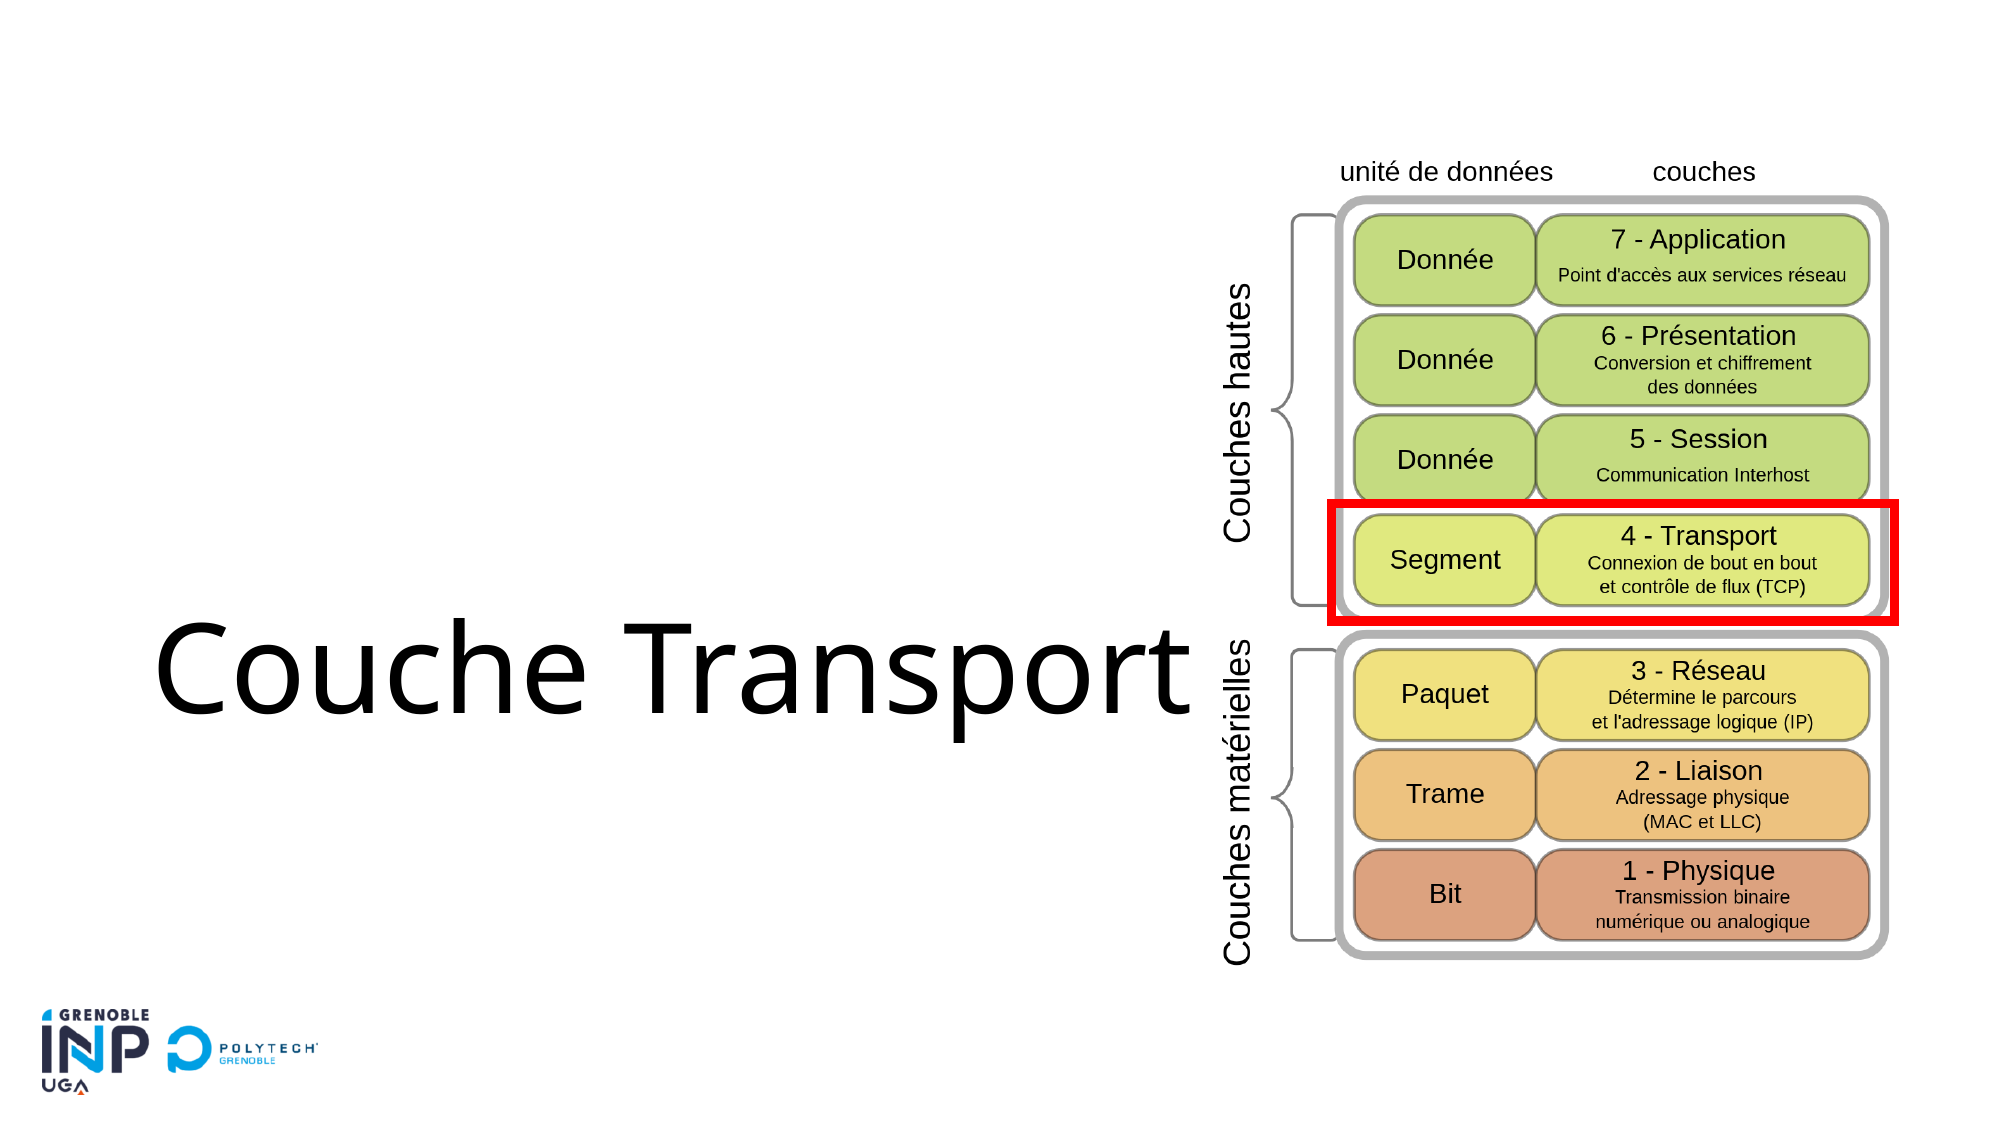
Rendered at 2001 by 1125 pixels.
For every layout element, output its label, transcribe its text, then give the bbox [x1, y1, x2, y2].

title Couche Transport [136, 280, 1207, 749]
picture [1207, 151, 1928, 999]
picture [42, 1009, 318, 1095]
